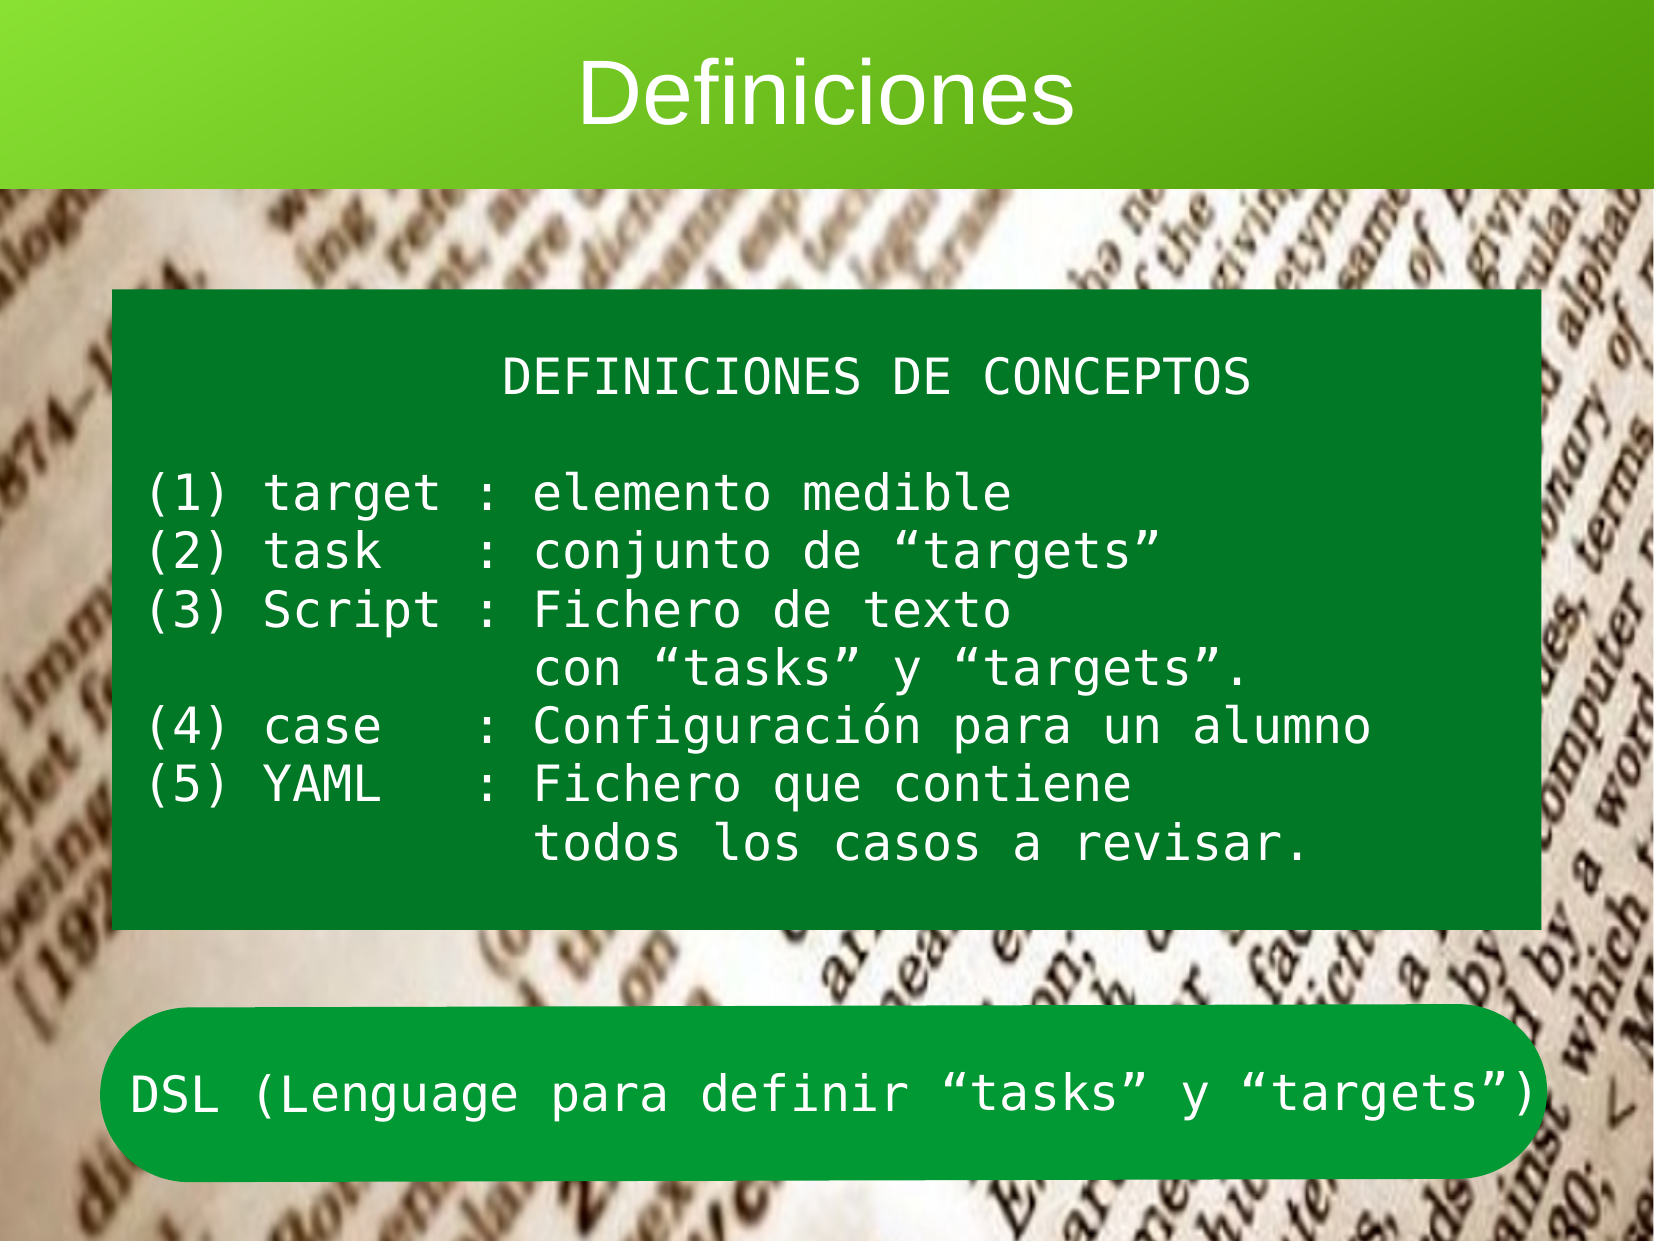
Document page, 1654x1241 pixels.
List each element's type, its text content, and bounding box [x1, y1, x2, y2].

picture [0, 189, 1654, 1241]
title DEFINICIONES DE CONCEPTOS (1) target : elemento medible (2) task : conjunto de “targets” (3) Script : Fichero de texto con “tasks” y “targets”. (4) case : Configuración para un alumno (5) YAML : Fichero que contiene todos los casos a revisar. [112, 289, 1542, 930]
title DSL (Lenguage para definir “tasks” y “targets”) [99, 1003, 1548, 1183]
title Definiciones [0, 0, 1654, 189]
